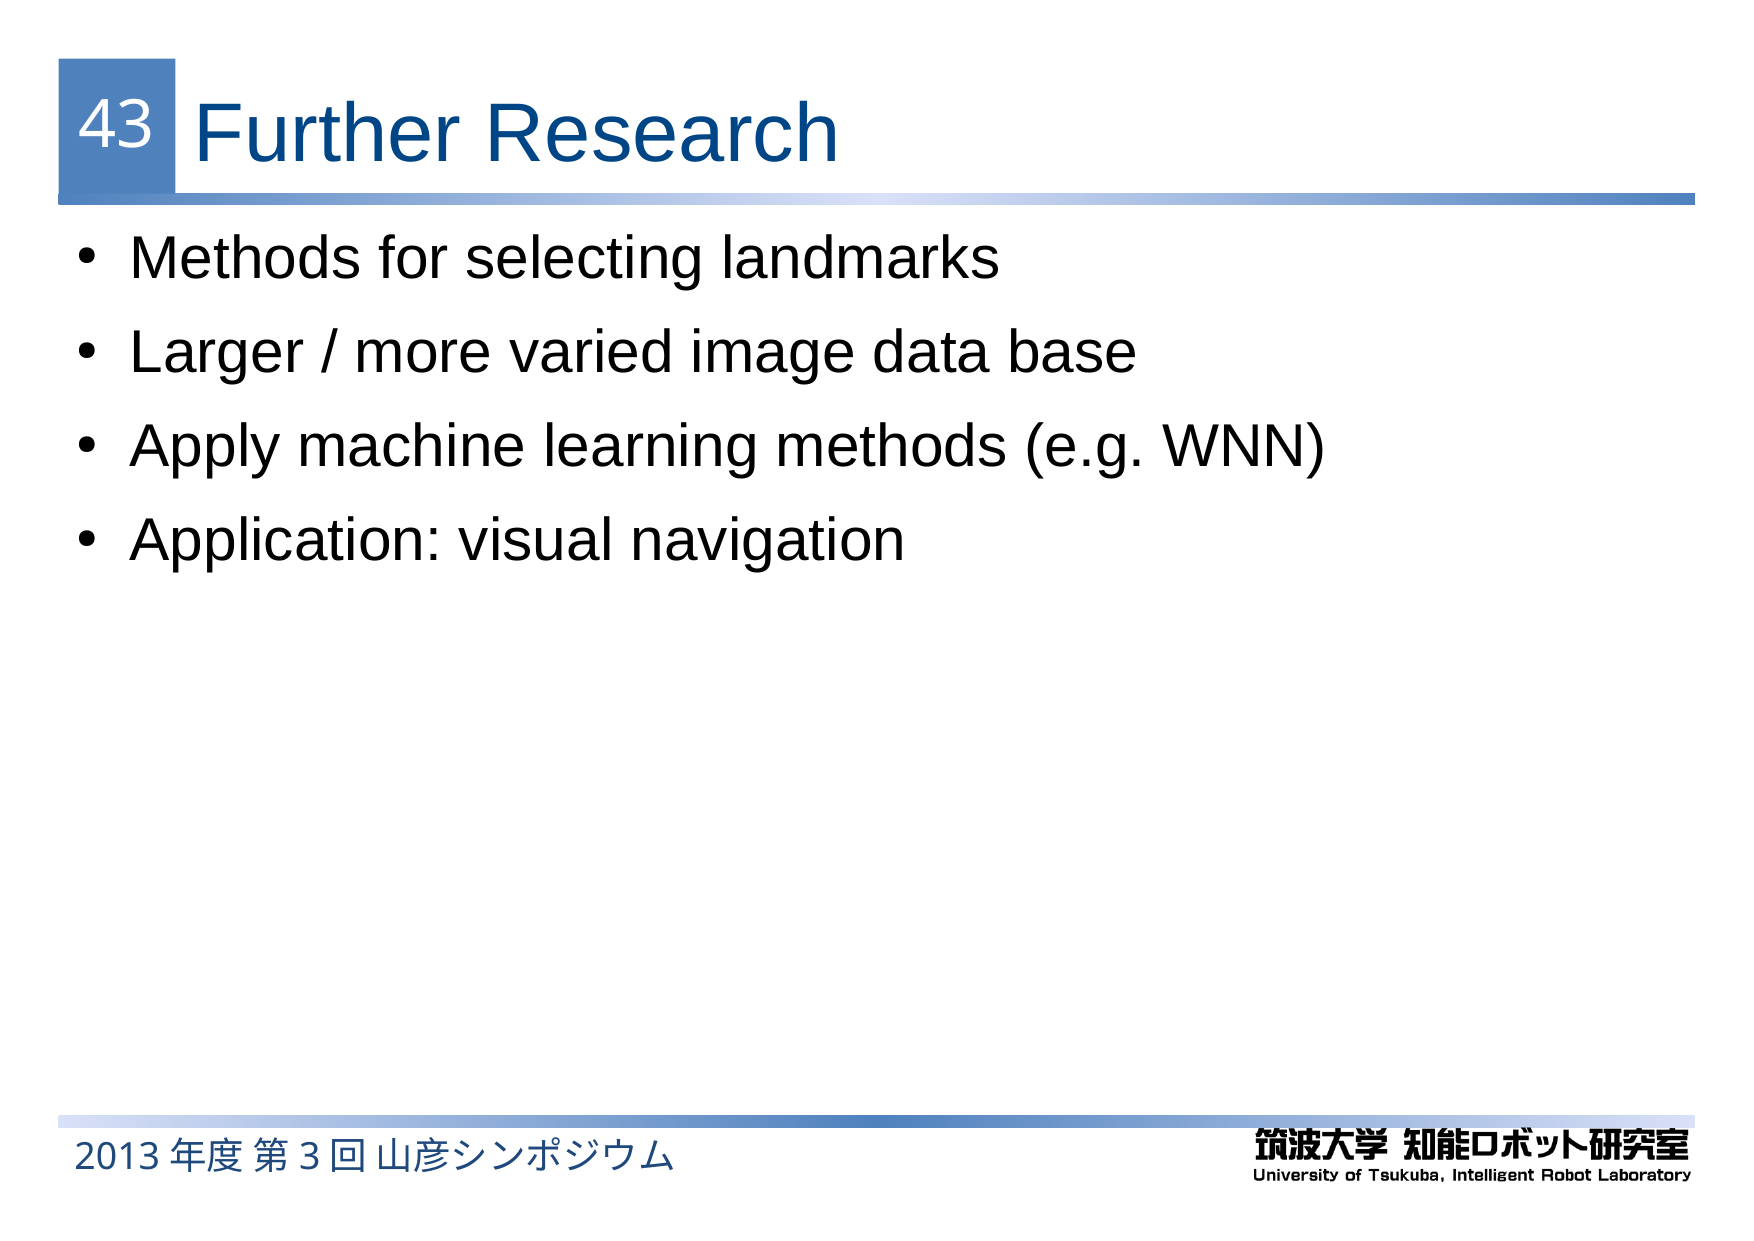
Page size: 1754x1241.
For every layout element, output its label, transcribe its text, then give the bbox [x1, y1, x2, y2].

title Further Research [193, 61, 1651, 205]
picture [1252, 1127, 1691, 1182]
list Methods for selecting landmarks Larger / more varied image data base Apply machine learning methods (e.g. WNN) Application: visual navigation [58, 223, 1696, 1116]
